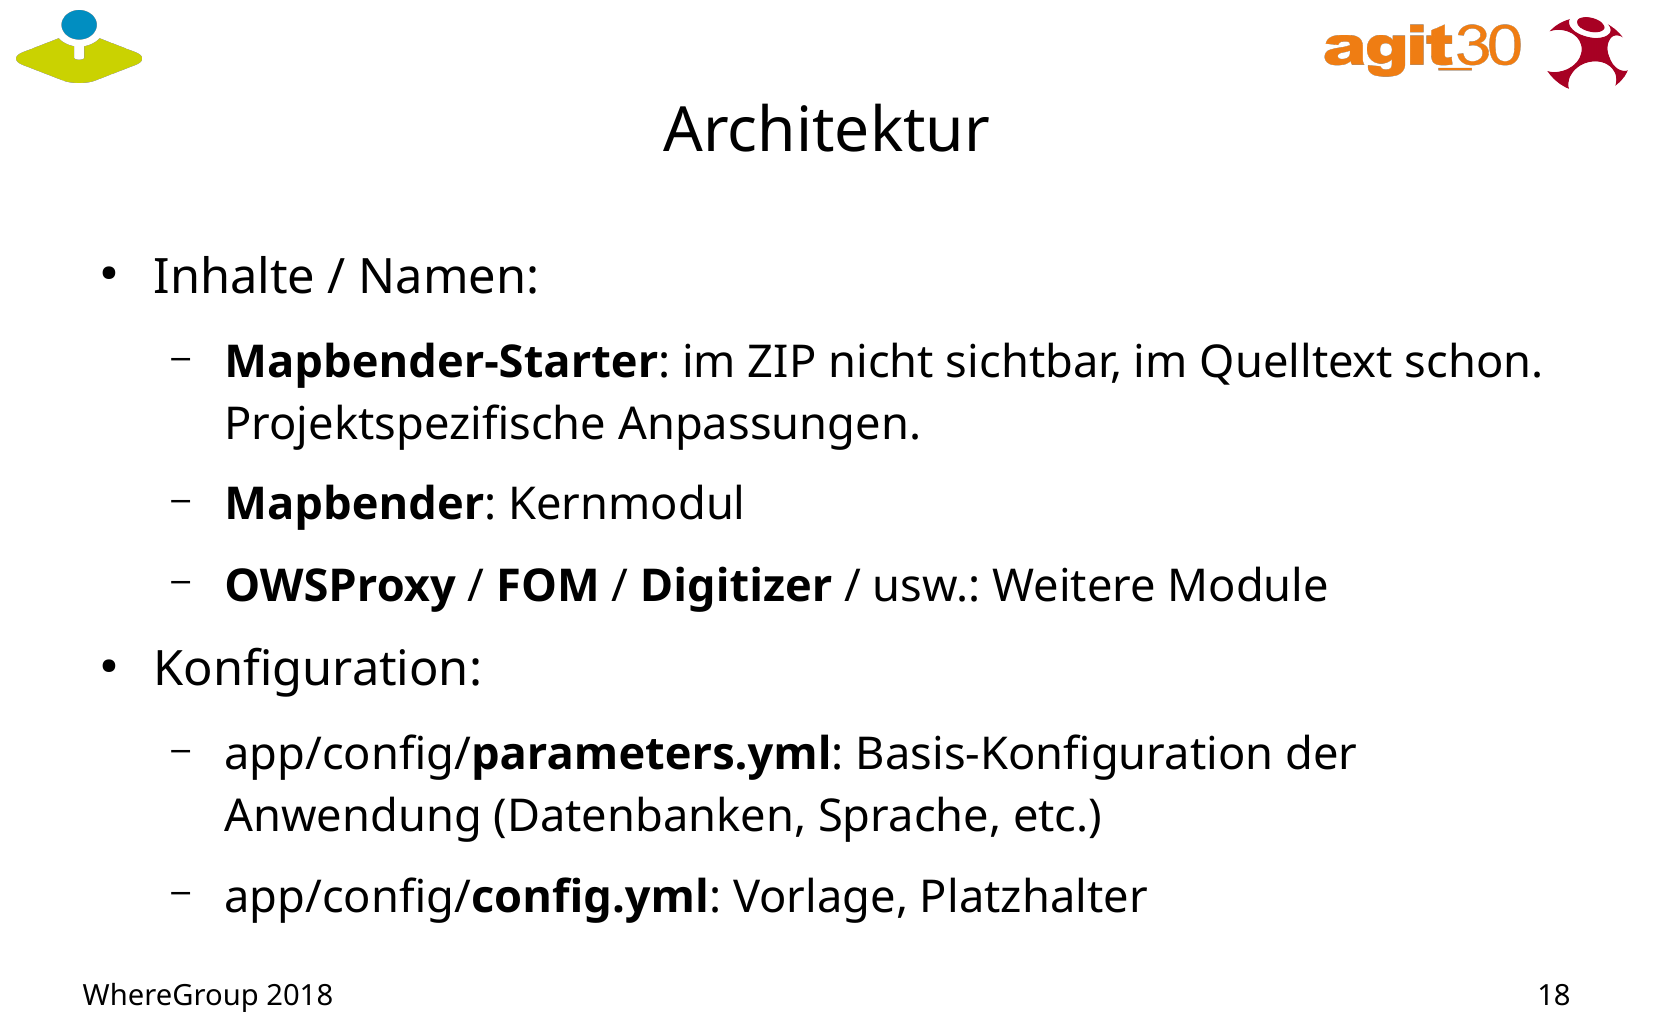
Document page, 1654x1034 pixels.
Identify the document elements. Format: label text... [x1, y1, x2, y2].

picture [16, 10, 142, 83]
title Architektur [82, 41, 1571, 214]
picture [1322, 21, 1524, 41]
picture [1547, 17, 1628, 89]
list Inhalte / Namen: Mapbender-Starter: im ZIP nicht sichtbar, im Quelltext schon. Projektspezifische Anpassungen. Mapbender: Kernmodul OWSProxy / FOM / Digitizer / usw.: Weitere Module Konfiguration: app/config/parameters.yml: Basis-Konfiguration der Anwendung (Datenbanken, Sprache, etc.) app/config/config.yml: Vorlage, Platzhalter [82, 241, 1571, 955]
